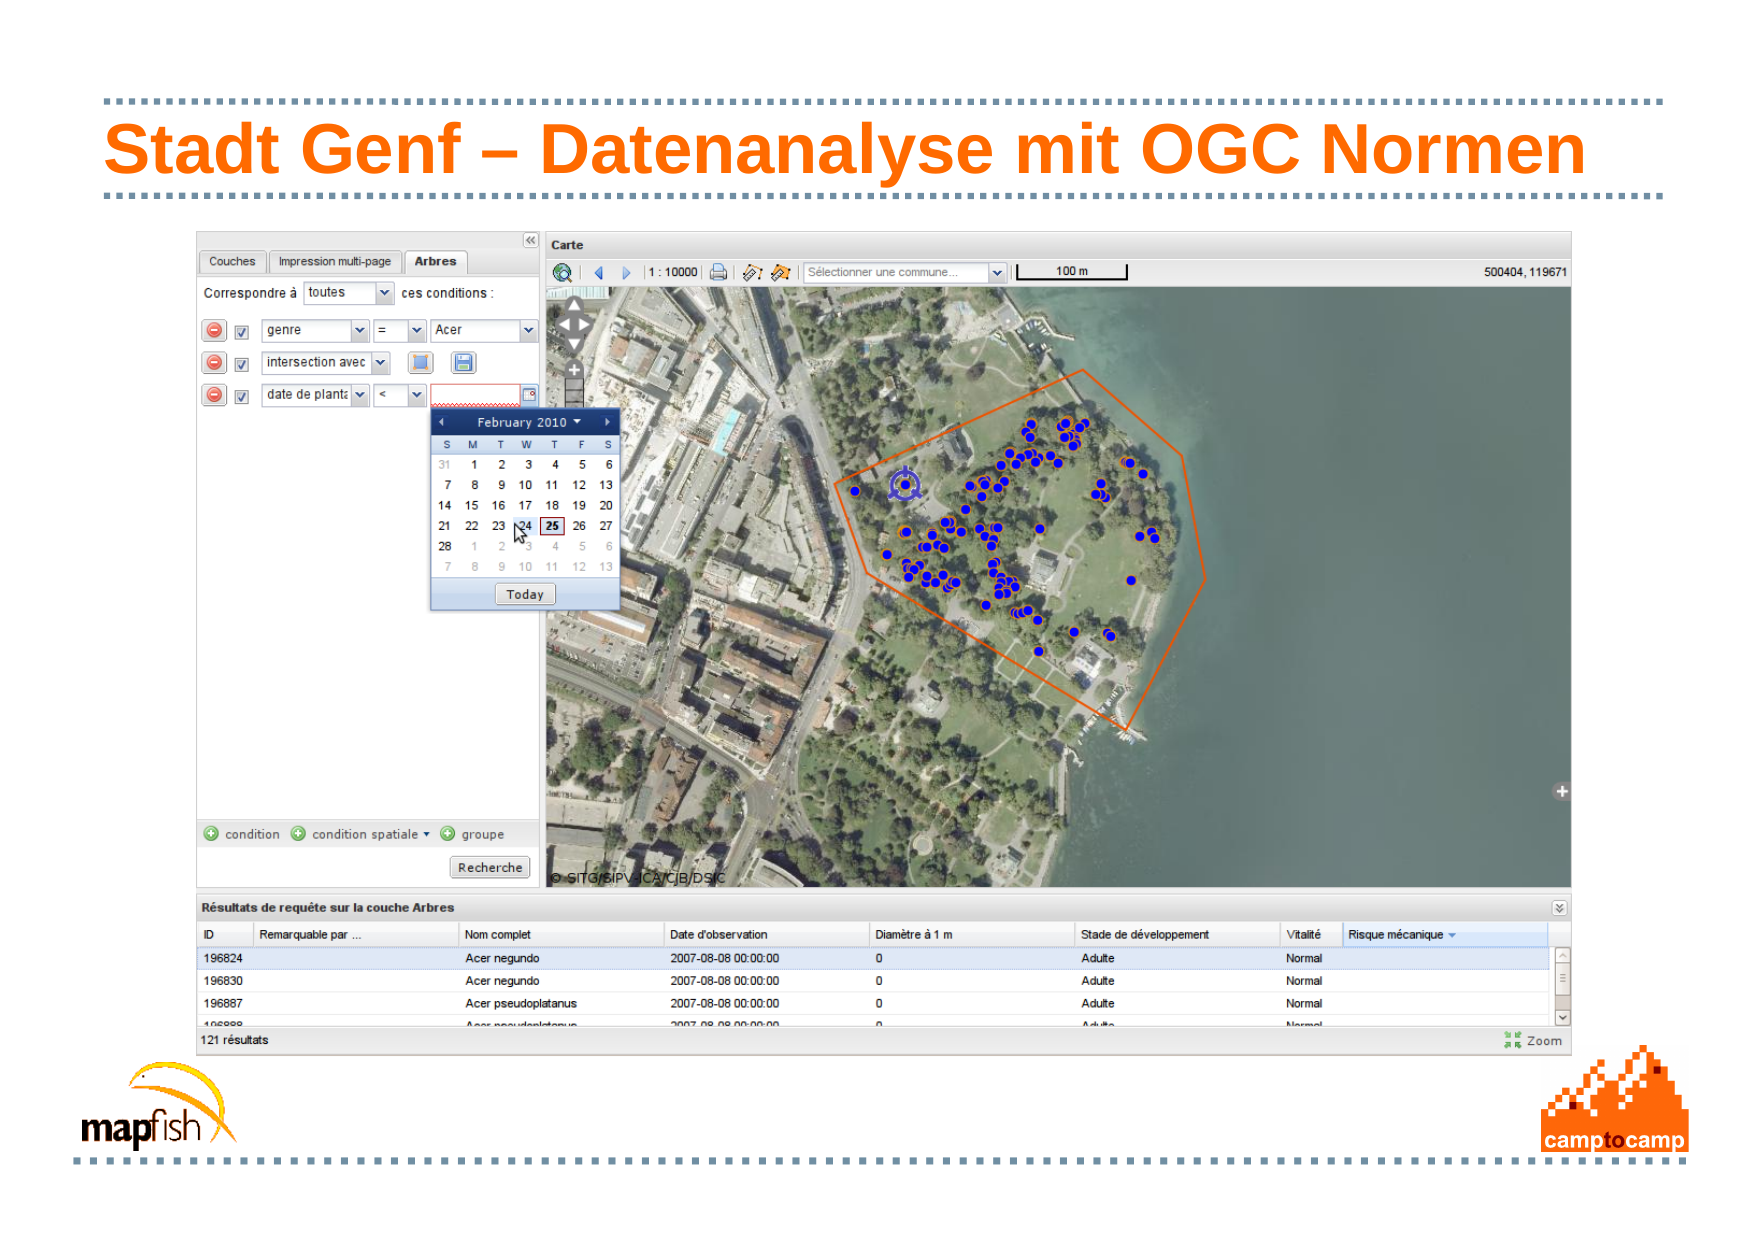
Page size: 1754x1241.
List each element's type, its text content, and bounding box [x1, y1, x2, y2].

picture [82, 1062, 237, 1151]
picture [196, 231, 1689, 1152]
title Stadt Genf – Datenanalyse mit OGC Normen [103, 104, 1660, 193]
